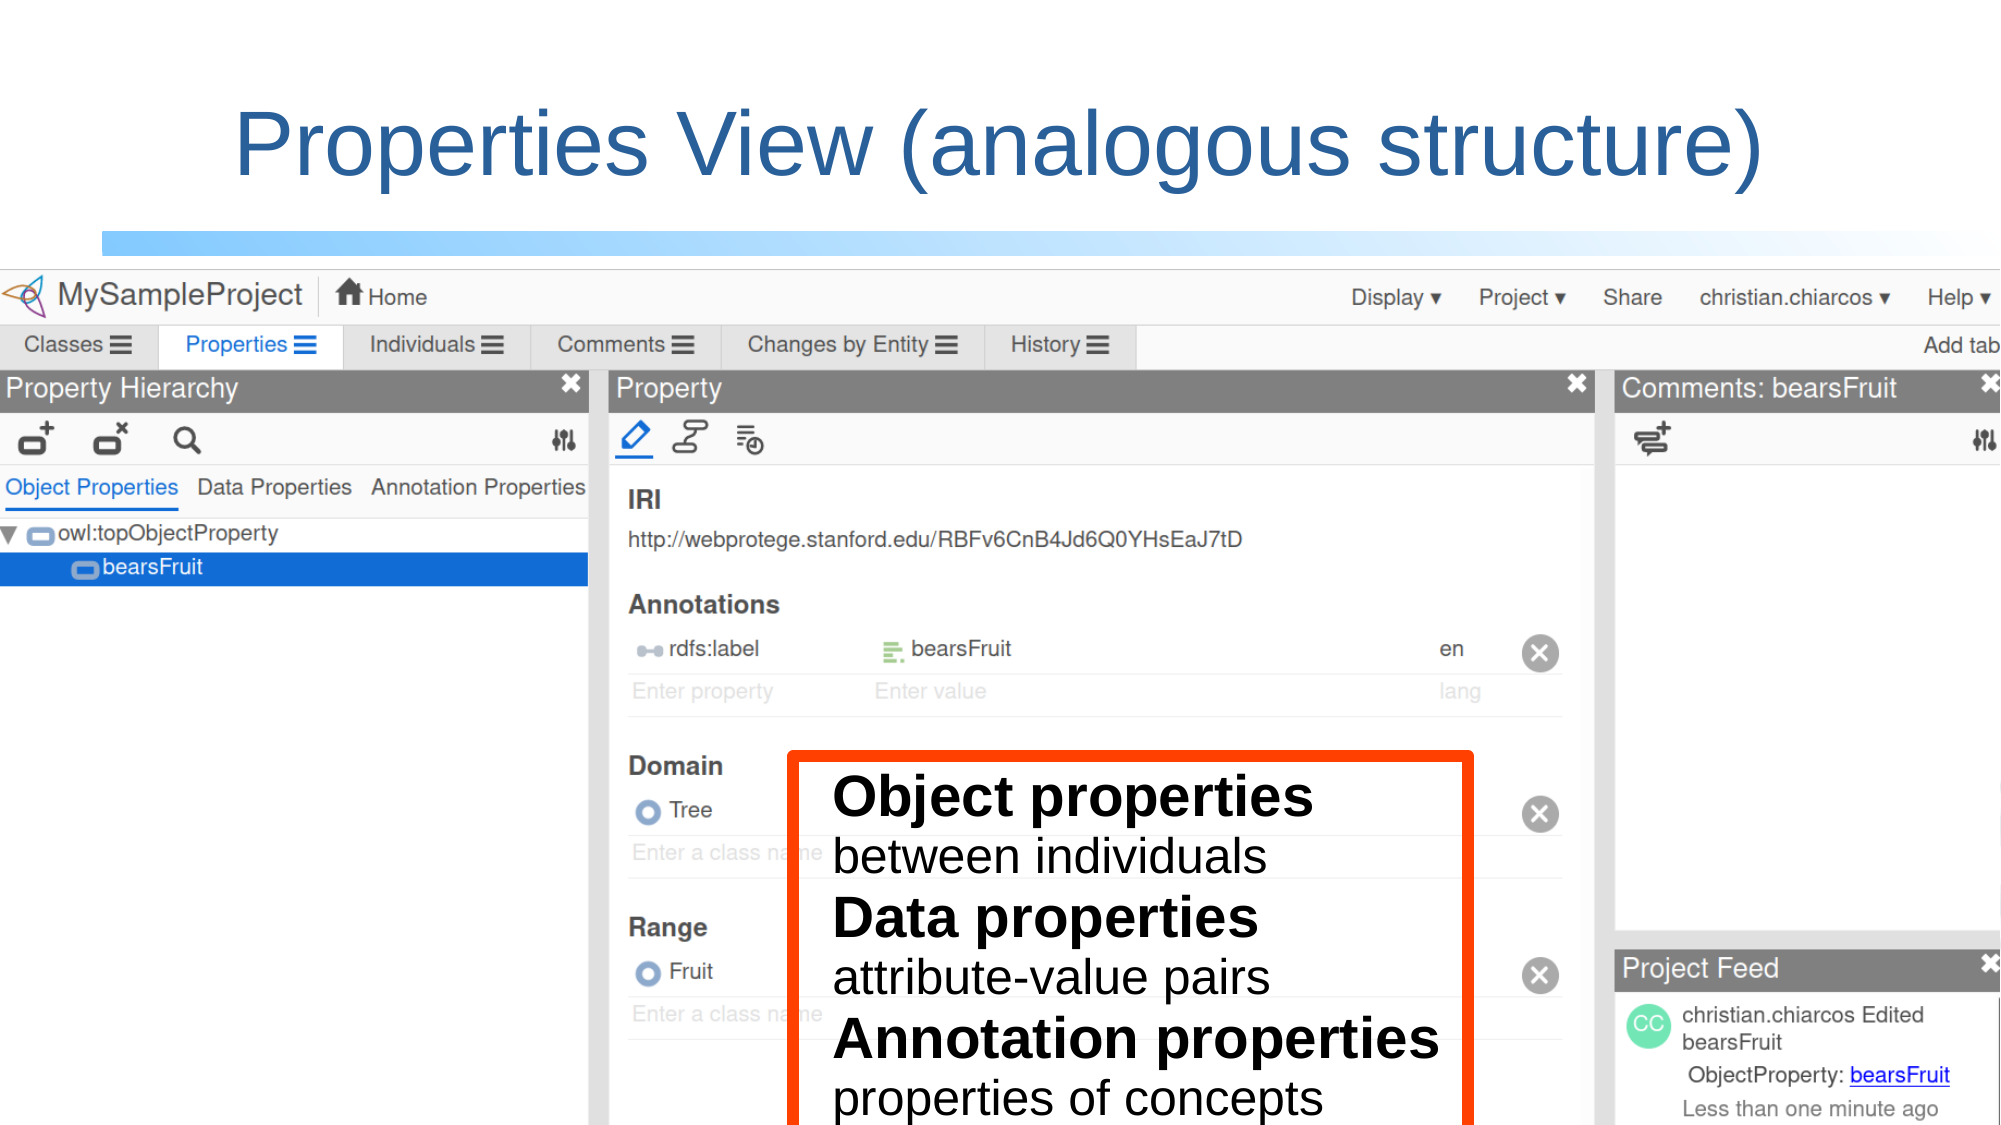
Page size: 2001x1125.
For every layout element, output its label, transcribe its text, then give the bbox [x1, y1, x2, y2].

text_box [793, 756, 1469, 1125]
picture [0, 269, 2001, 1125]
title Properties View (analogous structure) [99, 45, 1900, 233]
